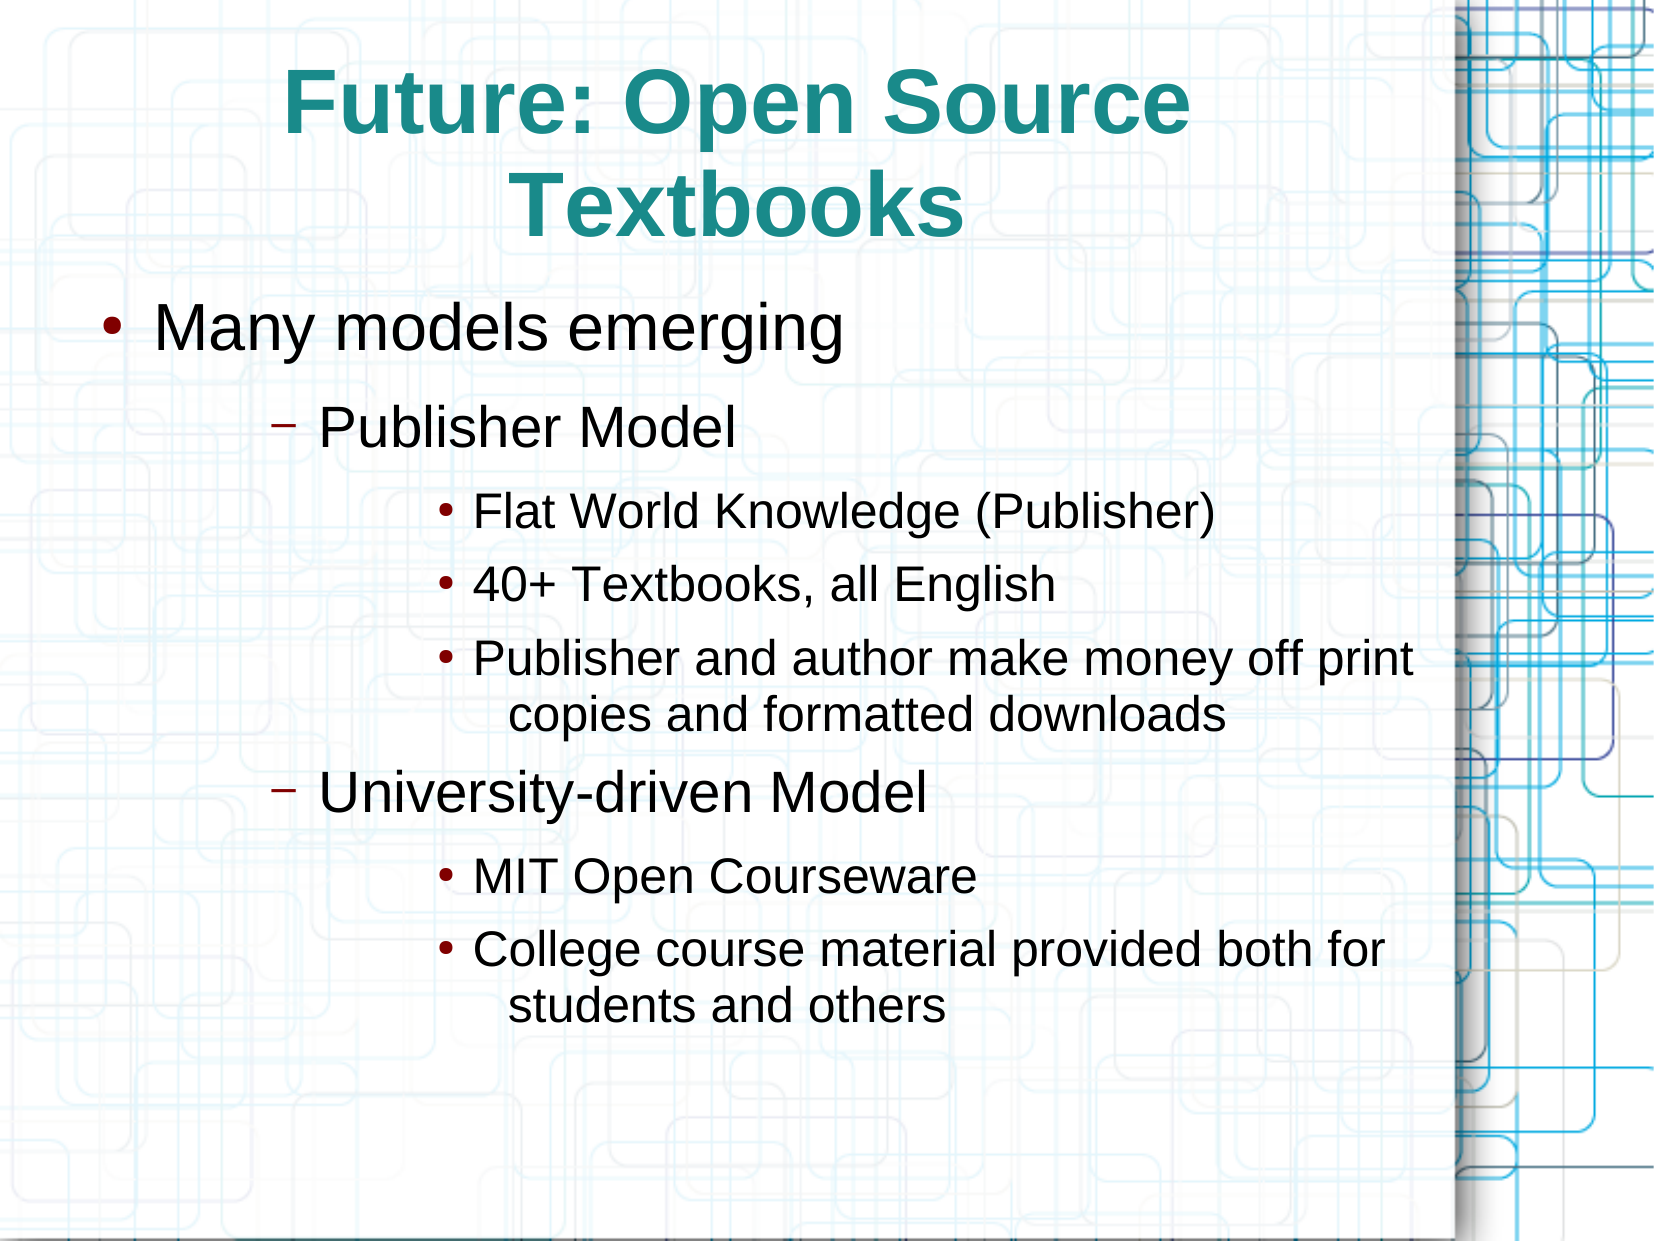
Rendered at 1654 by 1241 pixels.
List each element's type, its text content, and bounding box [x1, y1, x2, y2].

picture [0, 0, 1654, 1241]
title Future: Open Source Textbooks [59, 50, 1418, 256]
list Many models emerging Publisher Model Flat World Knowledge (Publisher) 40+ Textbooks, all English Publisher and author make money off print copies and formatted downloads University-driven Model MIT Open Courseware College course material provided both for students and others [82, 290, 1418, 1094]
